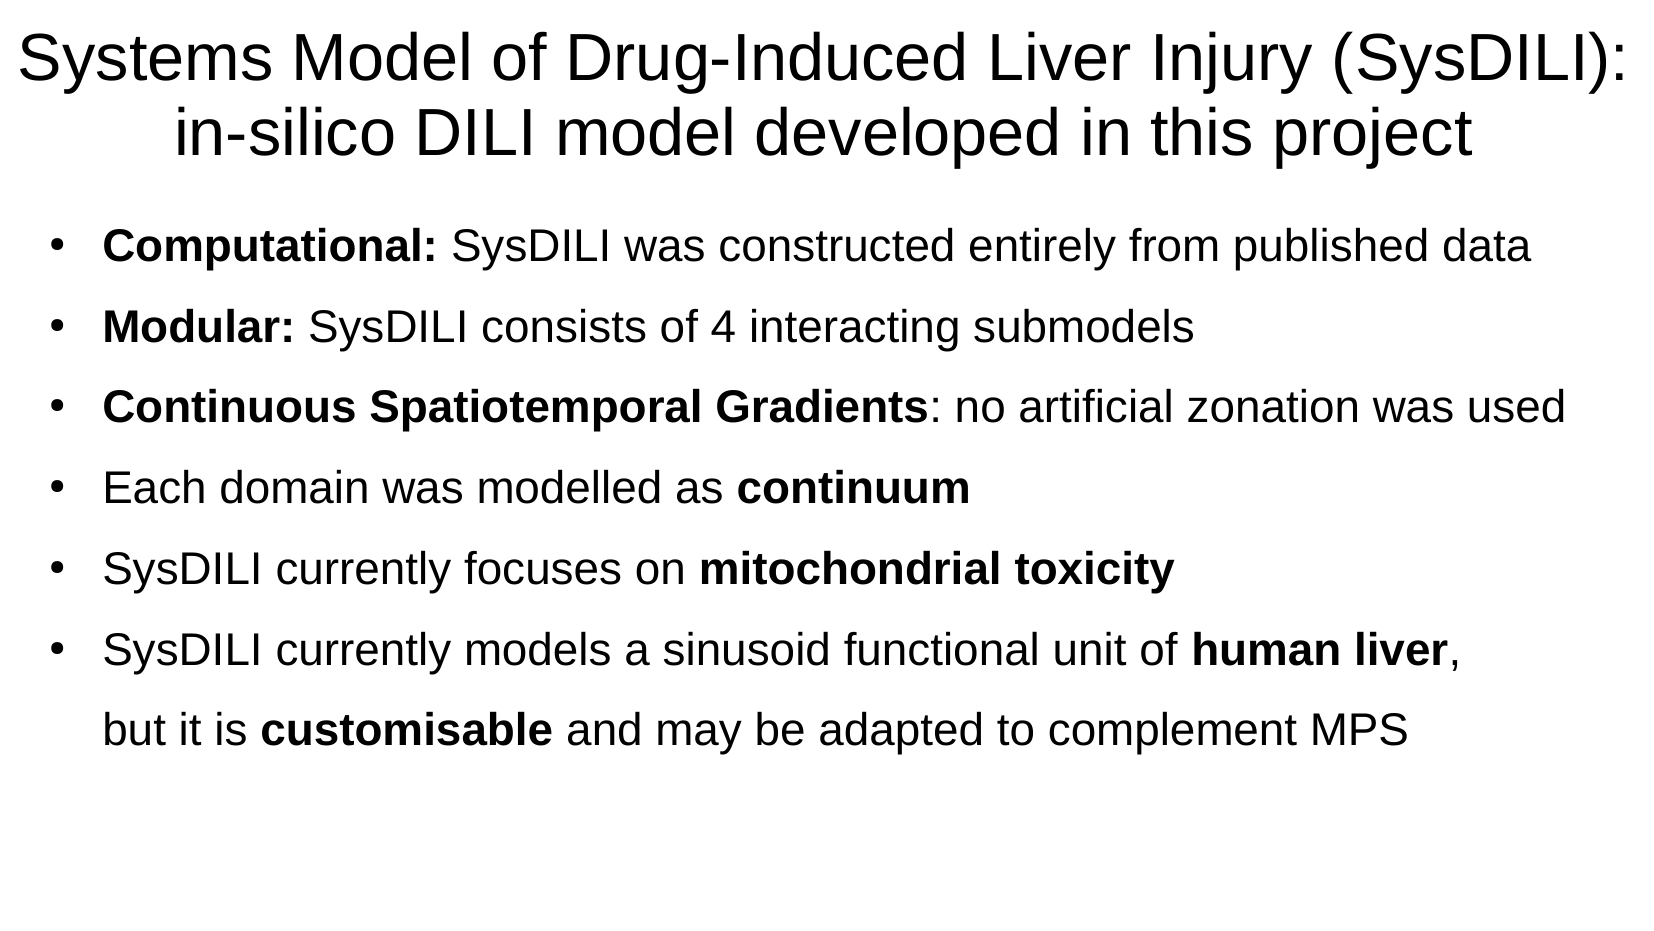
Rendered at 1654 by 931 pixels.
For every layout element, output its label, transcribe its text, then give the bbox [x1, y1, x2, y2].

list Computational: SysDILI was constructed entirely from published data Modular: SysDILI consists of 4 interacting submodels Continuous Spatiotemporal Gradients: no artificial zonation was used Each domain was modelled as continuum SysDILI currently focuses on mitochondrial toxicity SysDILI currently models a sinusoid functional unit of human liver, but it is customisable and may be adapted to complement MPS [31, 219, 1625, 819]
title Systems Model of Drug-Induced Liver Injury (SysDILI): in-silico DILI model developed in this project [0, 17, 1654, 172]
